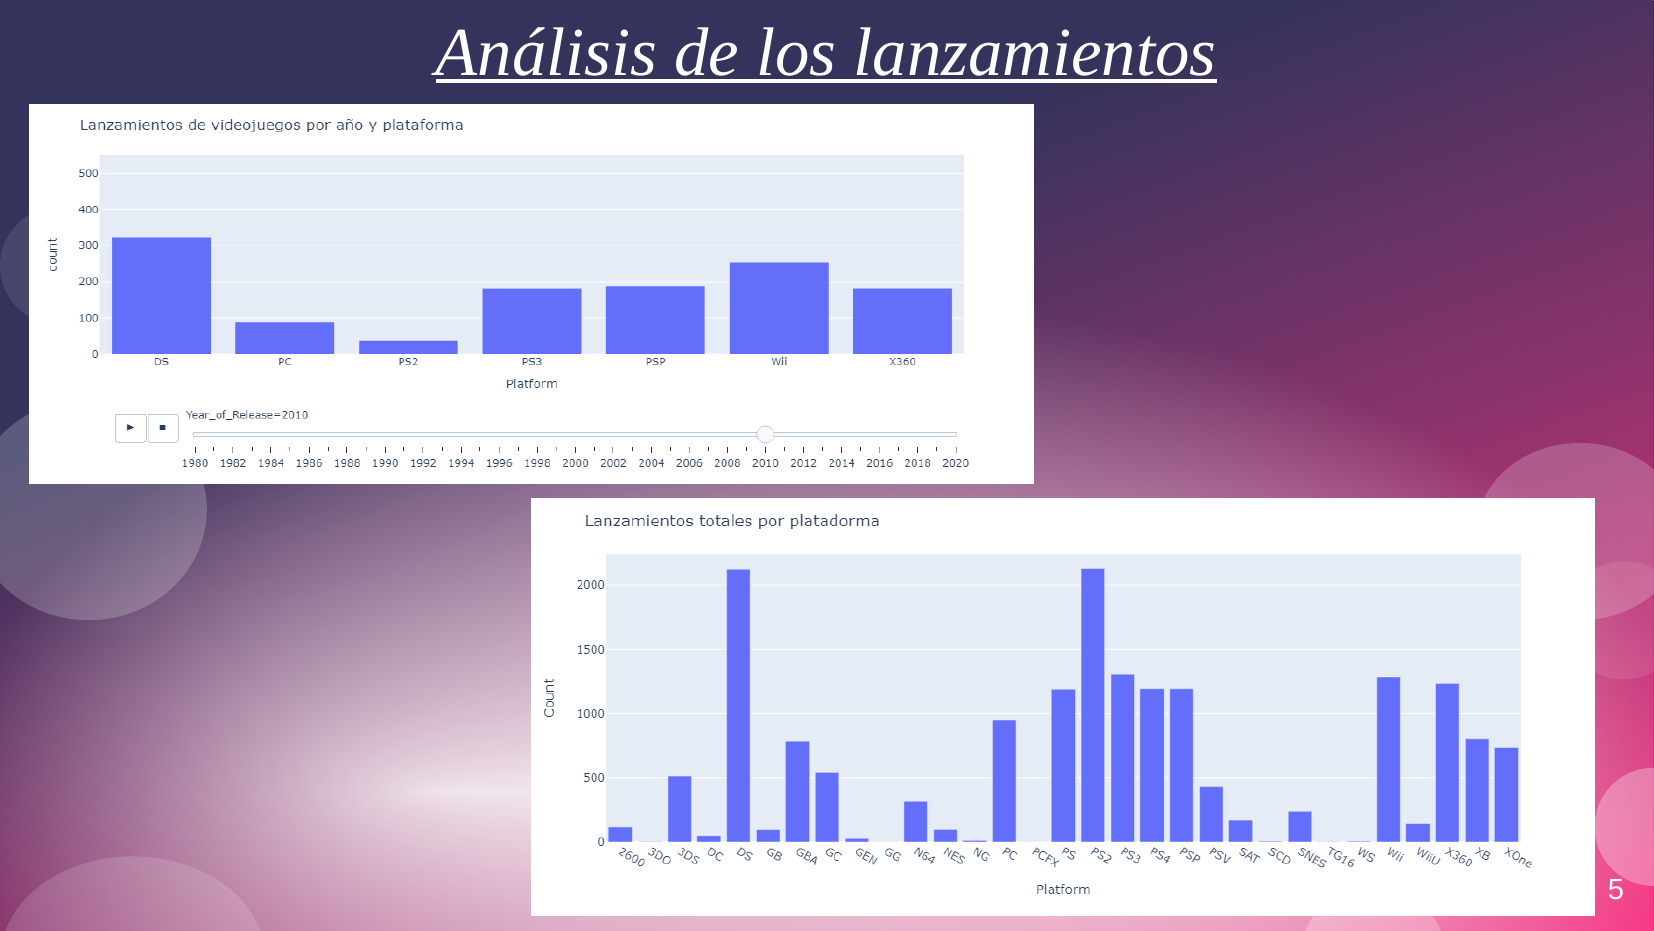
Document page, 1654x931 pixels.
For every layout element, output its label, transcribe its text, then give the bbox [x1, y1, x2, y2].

picture [531, 498, 1595, 916]
picture [29, 104, 1034, 485]
title Análisis de los lanzamientos [88, 0, 1565, 105]
